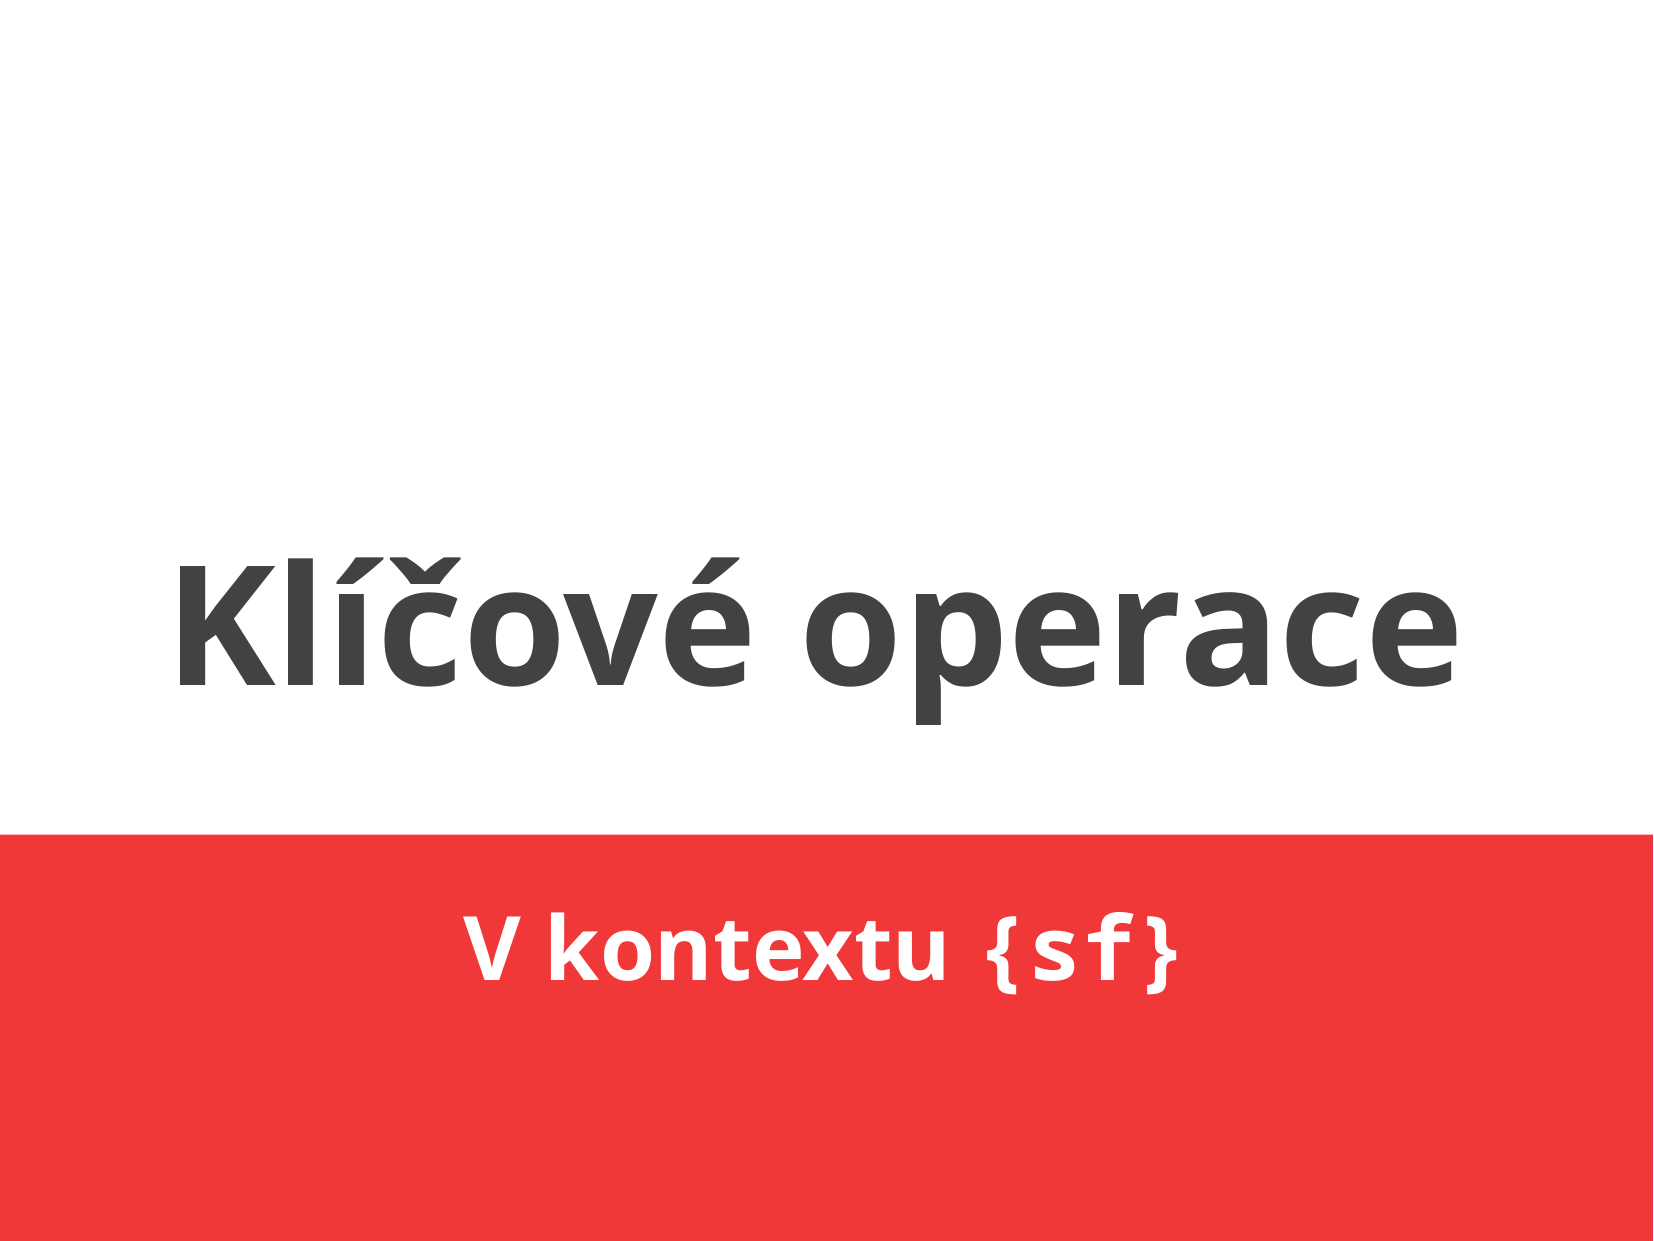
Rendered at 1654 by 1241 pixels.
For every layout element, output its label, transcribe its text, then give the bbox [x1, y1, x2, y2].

title Klíčové operace [70, 430, 1559, 812]
subtitle V kontextu {sf} [82, 881, 1571, 1010]
